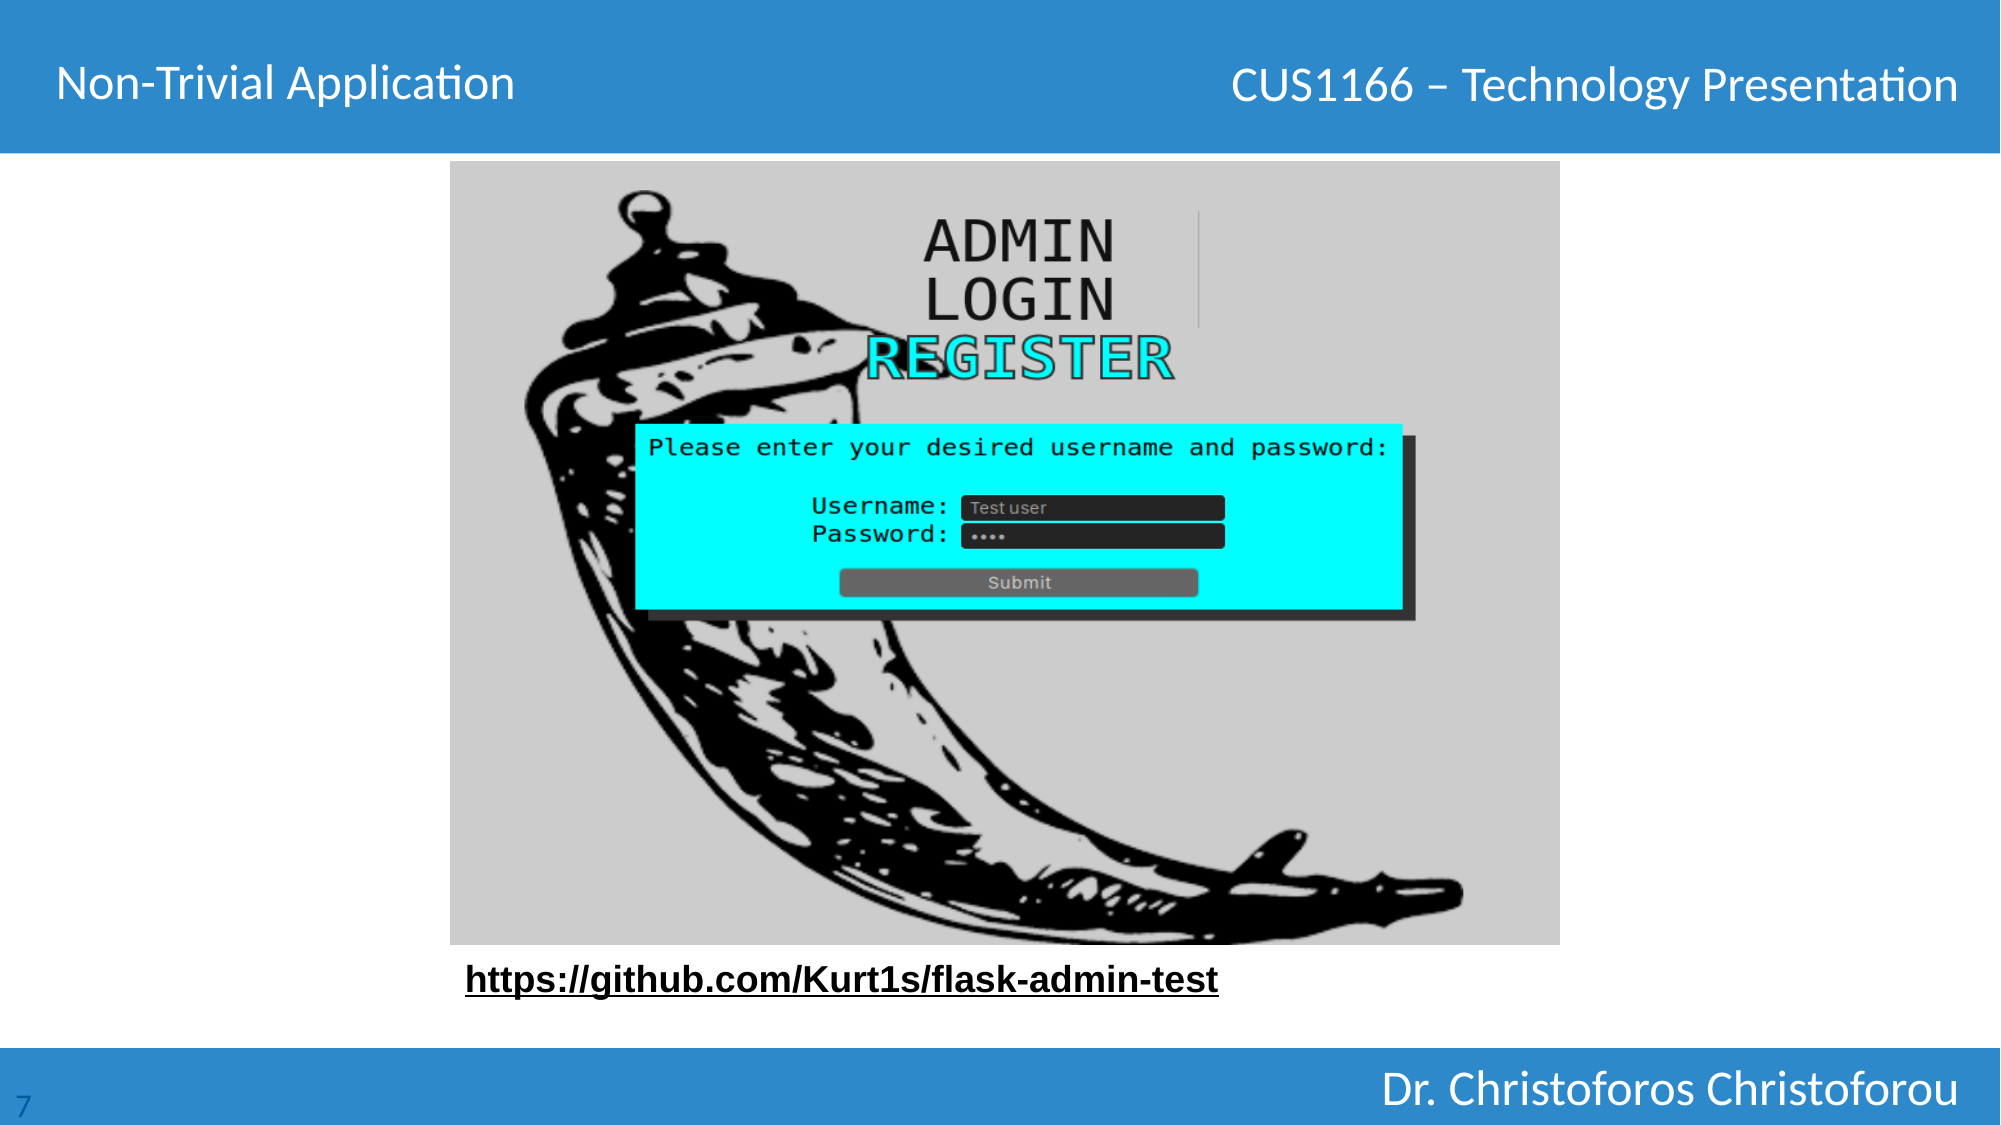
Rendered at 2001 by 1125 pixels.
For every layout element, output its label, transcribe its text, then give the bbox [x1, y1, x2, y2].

text_box Non-Trivial Application [41, 41, 1330, 117]
picture [450, 161, 1560, 946]
text_box https://github.com/Kurt1s/flask-admin-test [450, 951, 1306, 1051]
